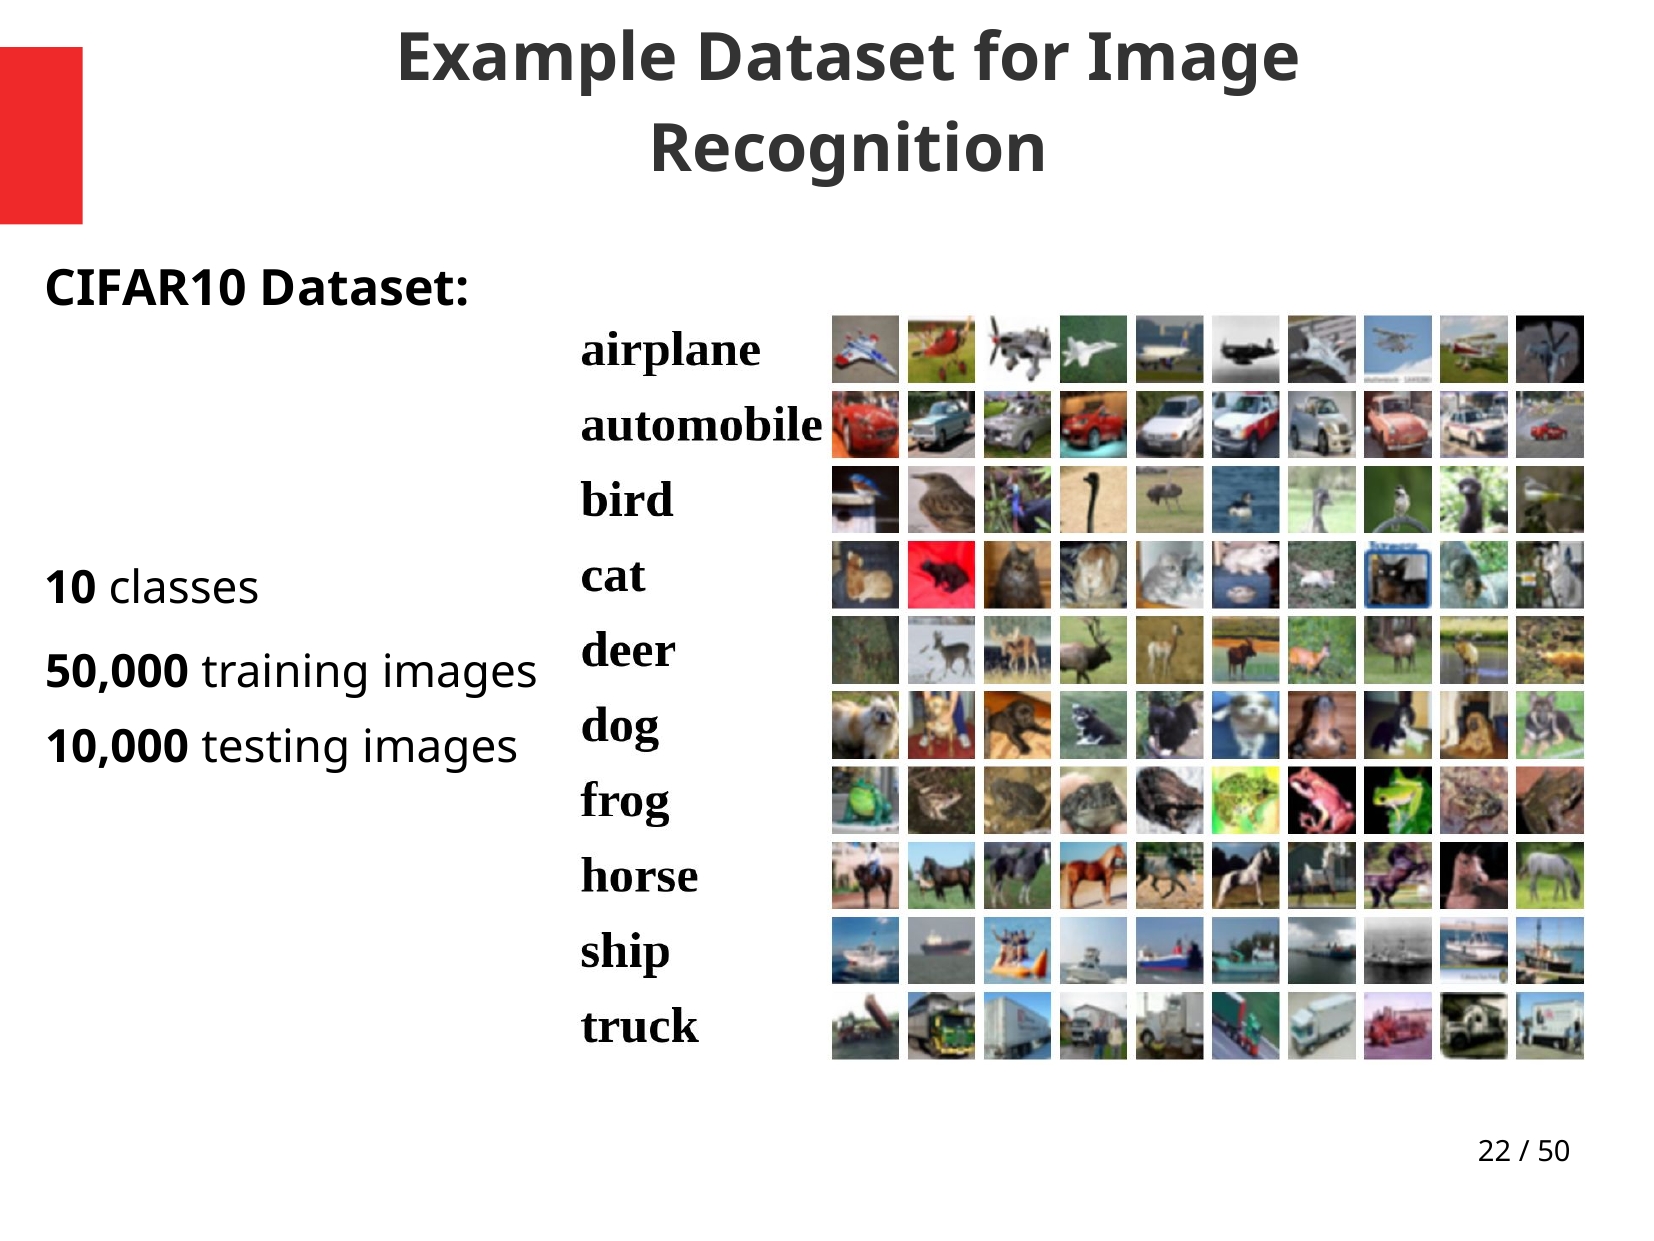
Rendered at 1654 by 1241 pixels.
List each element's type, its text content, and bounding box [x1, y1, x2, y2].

text_box 10 classes [32, 555, 251, 659]
picture [570, 310, 1591, 1066]
text_box CIFAR10 Dataset: [30, 244, 526, 316]
text_box 10,000 testing images [45, 713, 517, 766]
text_box 50,000 training images [45, 638, 518, 691]
title Example Dataset for Image Recognition [195, 34, 1502, 166]
